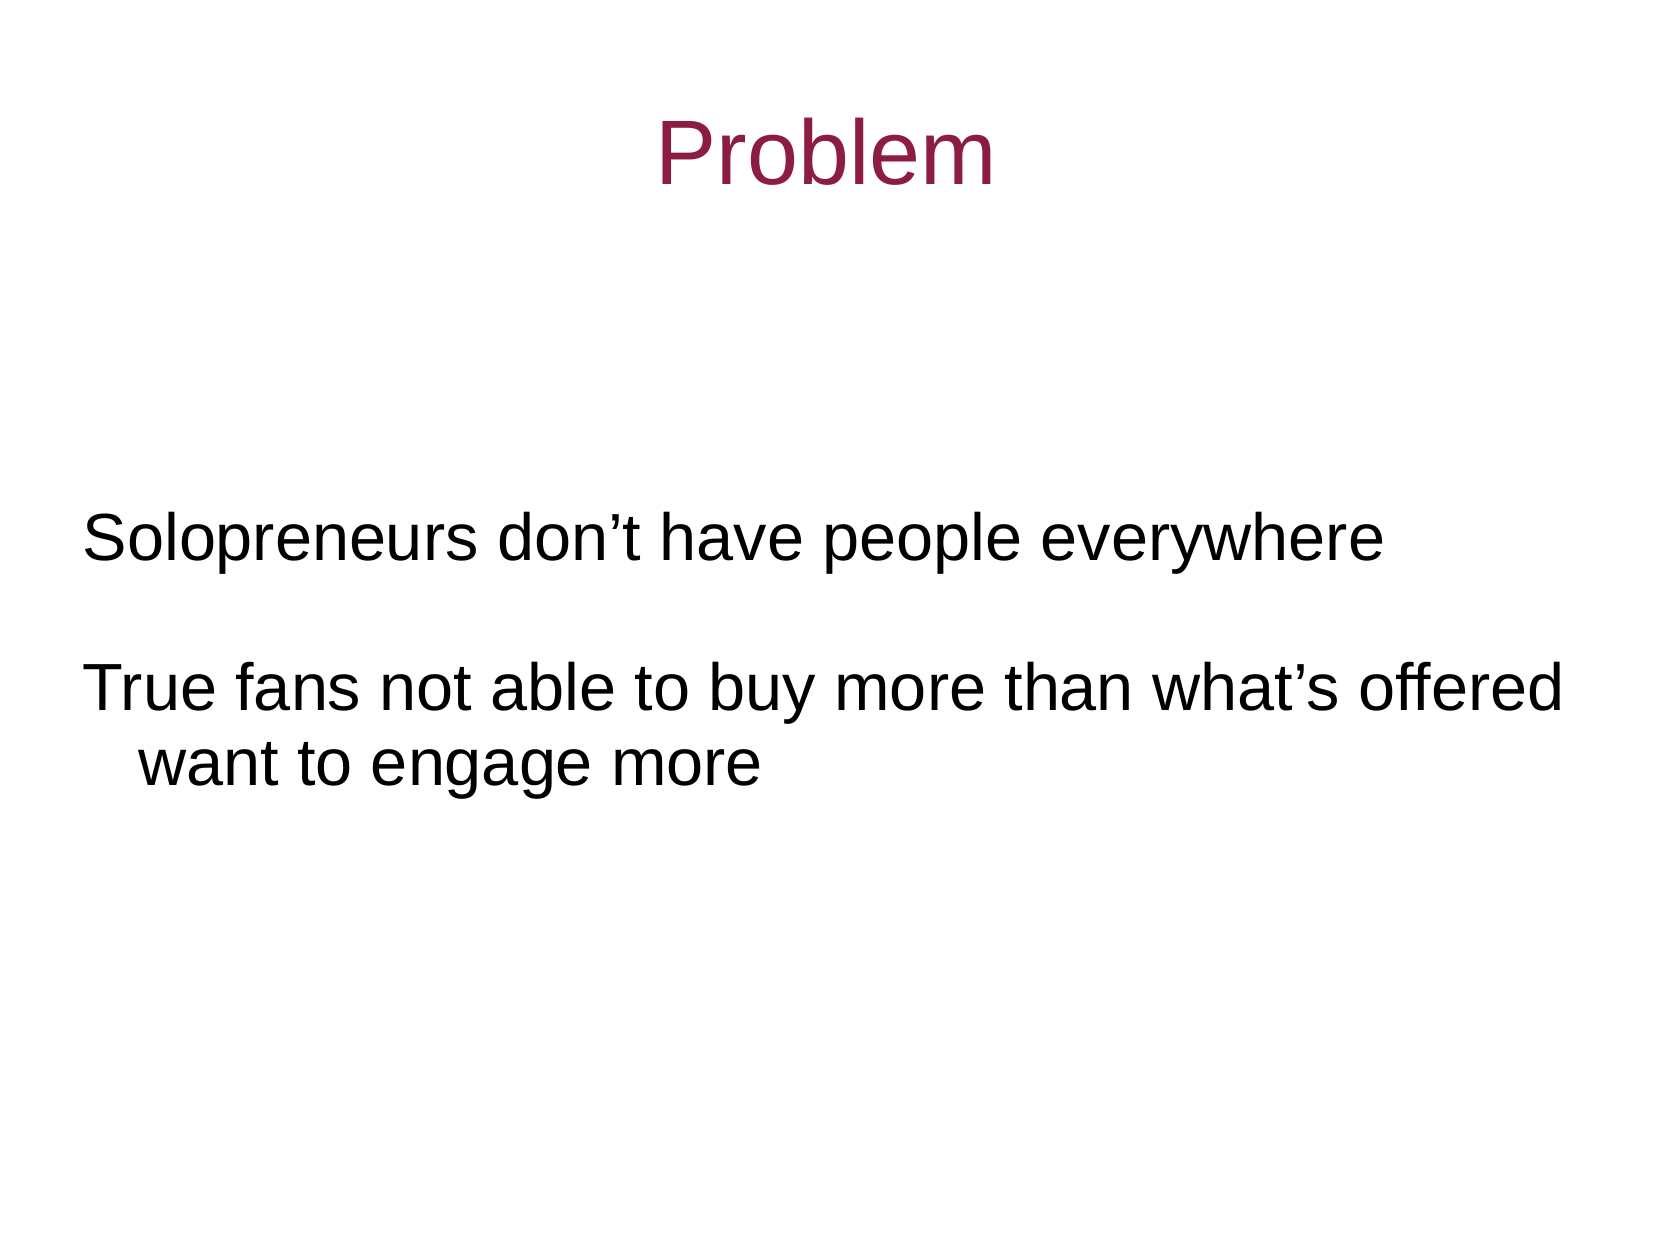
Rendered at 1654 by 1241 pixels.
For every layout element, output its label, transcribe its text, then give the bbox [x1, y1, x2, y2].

subtitle Solopreneurs don’t have people everywhere True fans not able to buy more than what’s offered want to engage more [82, 290, 1571, 1010]
title Problem [82, 49, 1571, 257]
